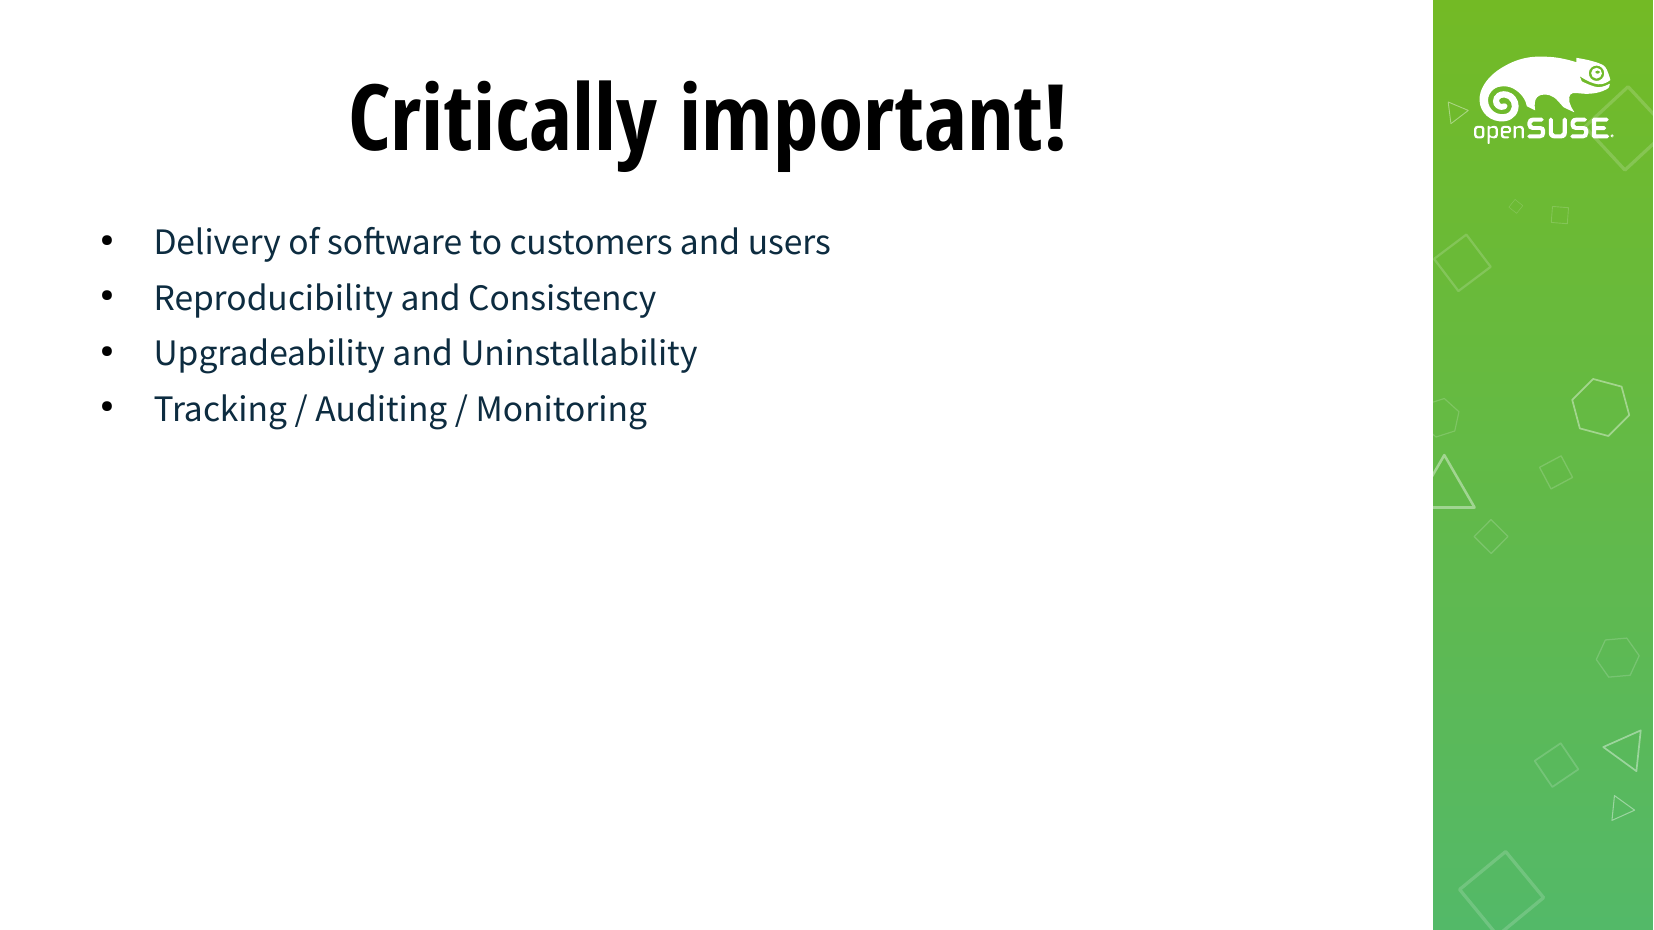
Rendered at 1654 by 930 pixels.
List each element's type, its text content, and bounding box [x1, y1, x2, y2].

list Delivery of software to customers and users Reproducibility and Consistency Upgradeability and Uninstallability Tracking / Auditing / Monitoring [82, 217, 1336, 757]
title Critically important! [82, 37, 1336, 193]
